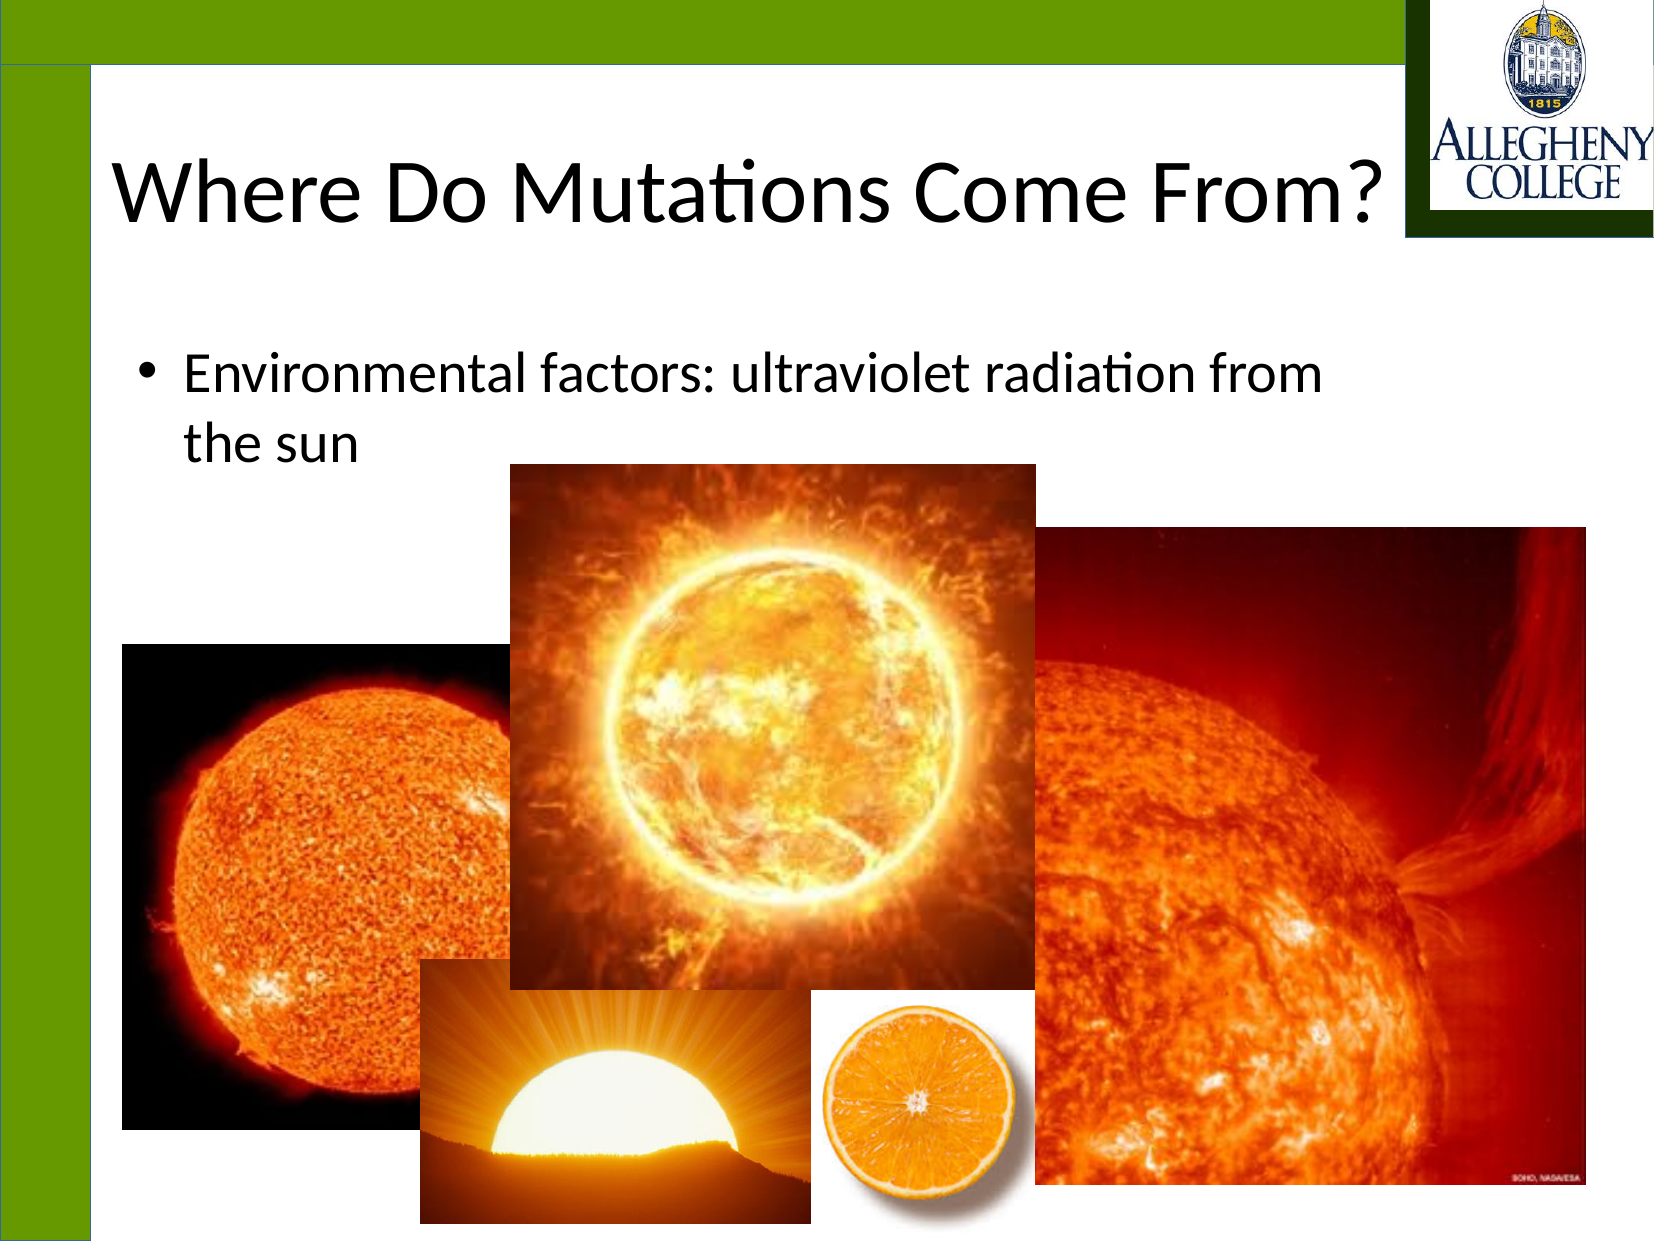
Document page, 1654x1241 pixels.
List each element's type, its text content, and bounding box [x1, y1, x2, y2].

picture [122, 464, 1586, 1241]
title Where Do Mutations Come From? [91, 92, 1425, 280]
text_box Environmental factors: ultraviolet radiation from the sun [122, 326, 1387, 482]
text_box [0, 0, 1654, 1241]
picture [1430, 0, 1654, 210]
